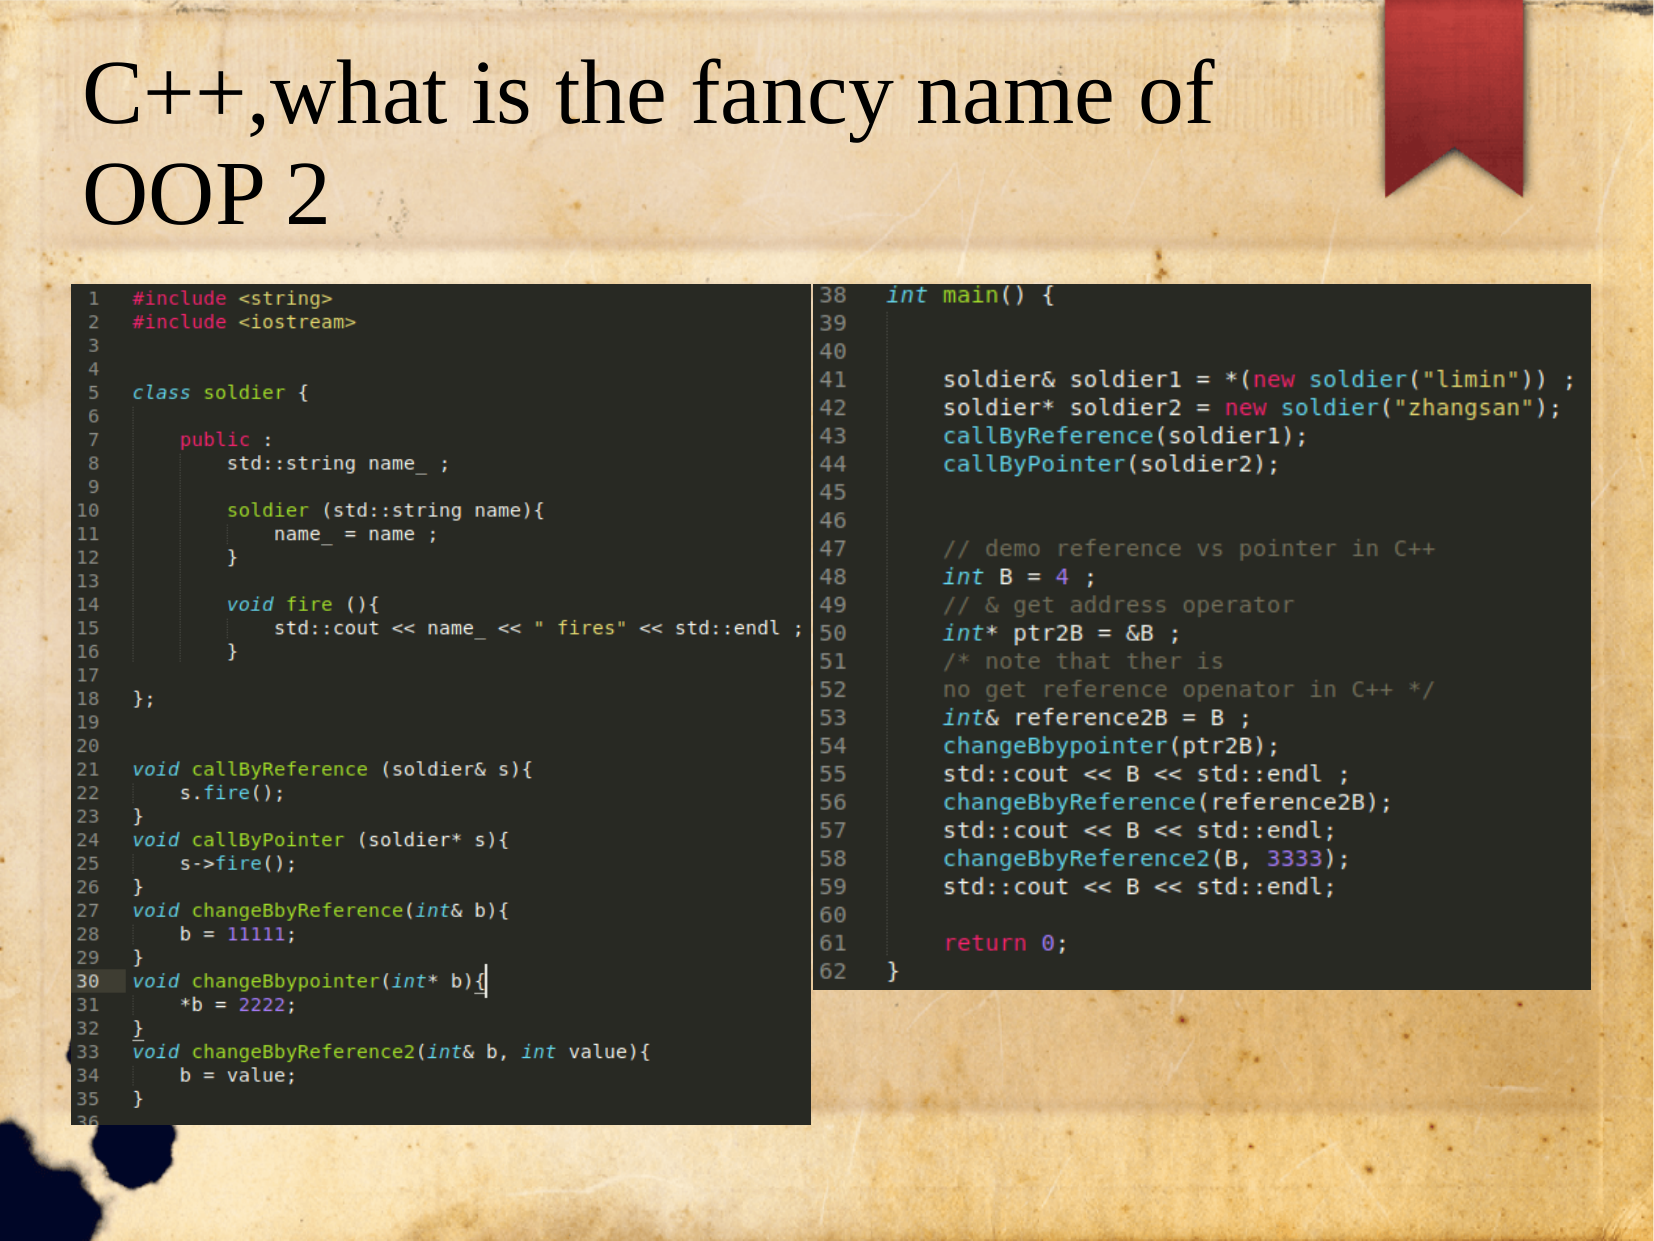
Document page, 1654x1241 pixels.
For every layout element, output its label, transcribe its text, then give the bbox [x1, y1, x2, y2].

title C++,what is the fancy name of OOP 2 [82, 41, 1347, 245]
picture [0, 0, 1654, 1241]
